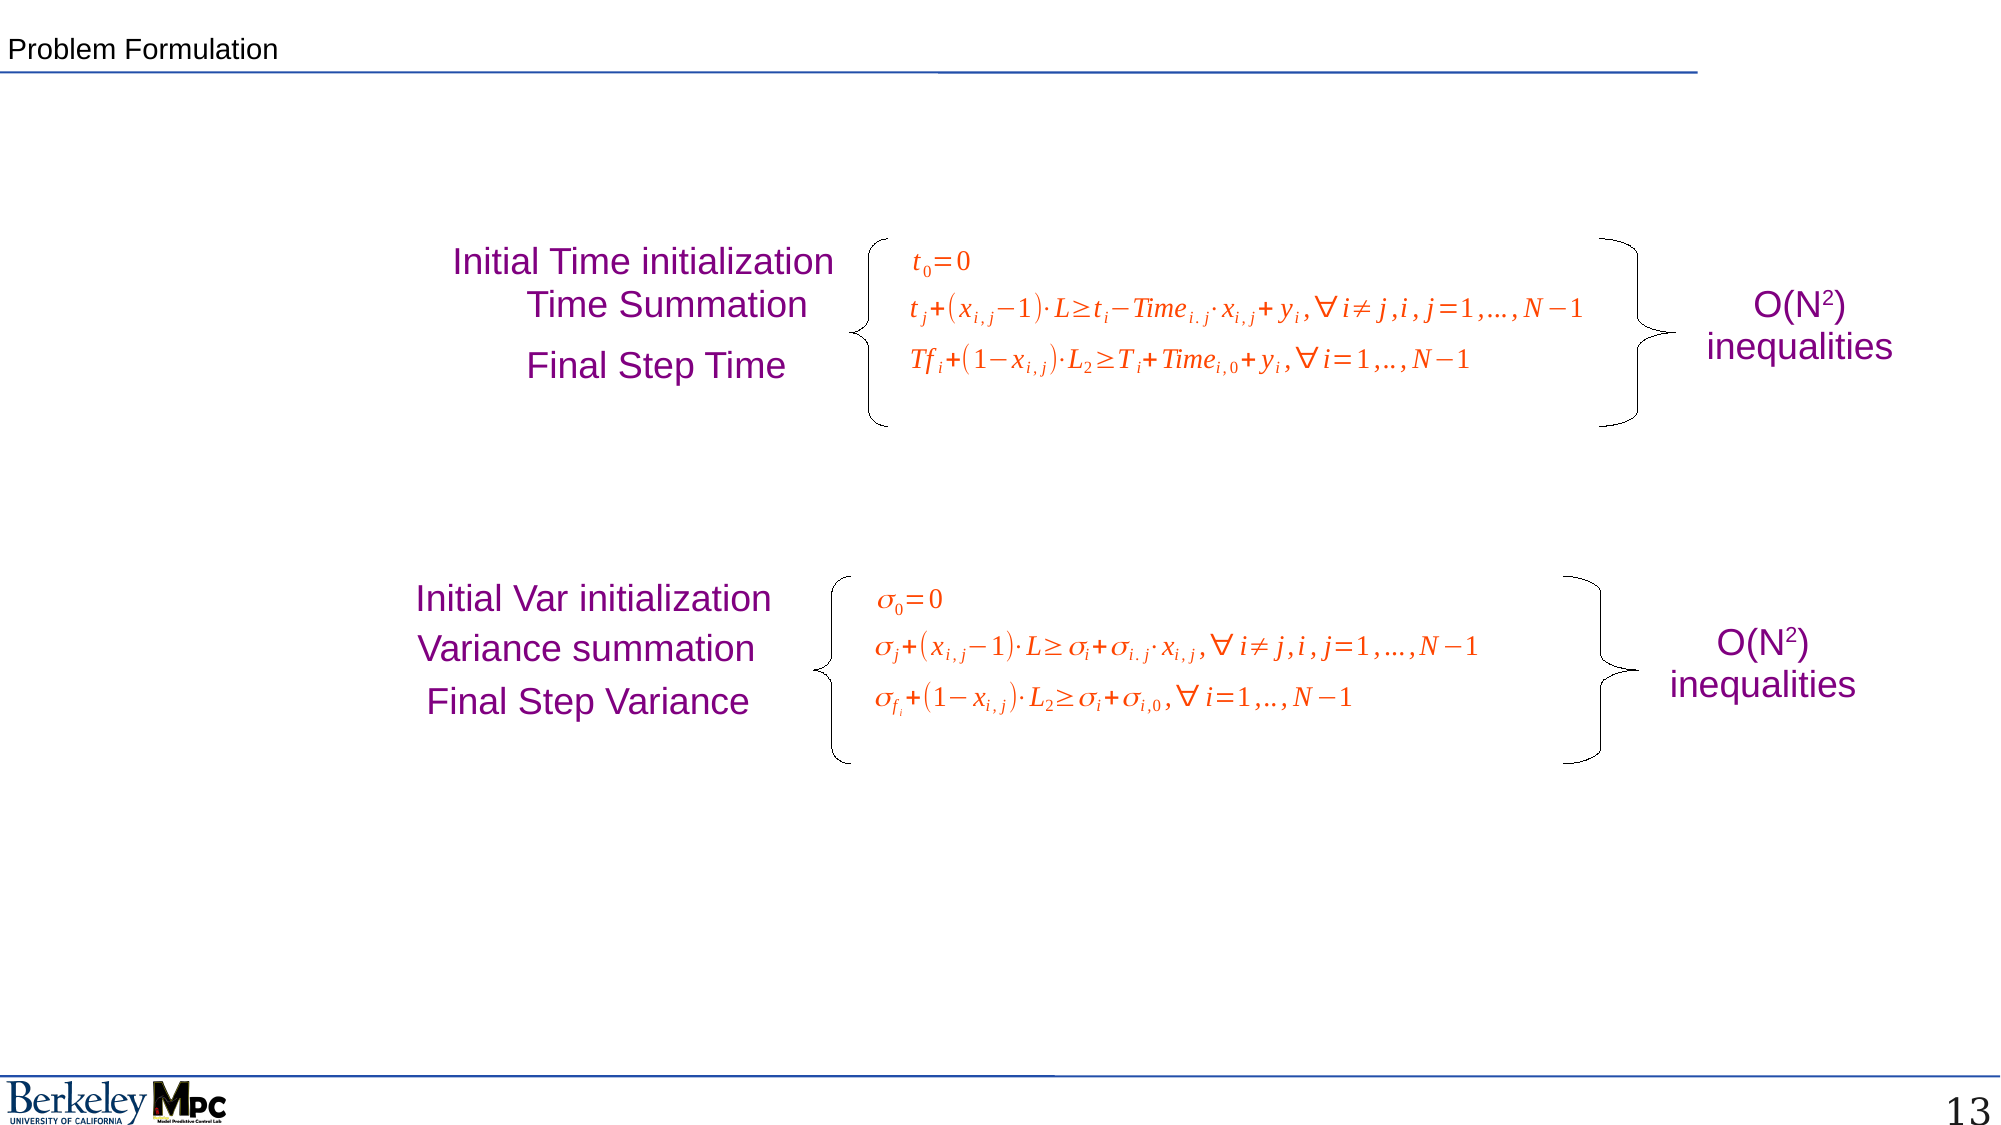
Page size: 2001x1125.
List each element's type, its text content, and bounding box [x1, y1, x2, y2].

chart [903, 291, 1590, 328]
text_box O(N2) inequalities [1650, 276, 1951, 376]
text_box Initial Time initialization [437, 232, 850, 290]
chart [868, 583, 950, 620]
chart [905, 245, 978, 282]
text_box Time Summation [511, 276, 850, 338]
text_box Final Step Time [511, 337, 812, 403]
chart [903, 341, 1478, 379]
chart [866, 628, 1487, 666]
title Problem Formulation [7, 7, 1930, 92]
text_box Final Step Variance [411, 672, 787, 739]
picture [0, 1072, 226, 1125]
text_box O(N2) inequalities [1613, 613, 1914, 713]
text_box Variance summation [402, 619, 778, 677]
text_box Initial Var initialization [400, 570, 814, 628]
chart [866, 679, 1360, 719]
